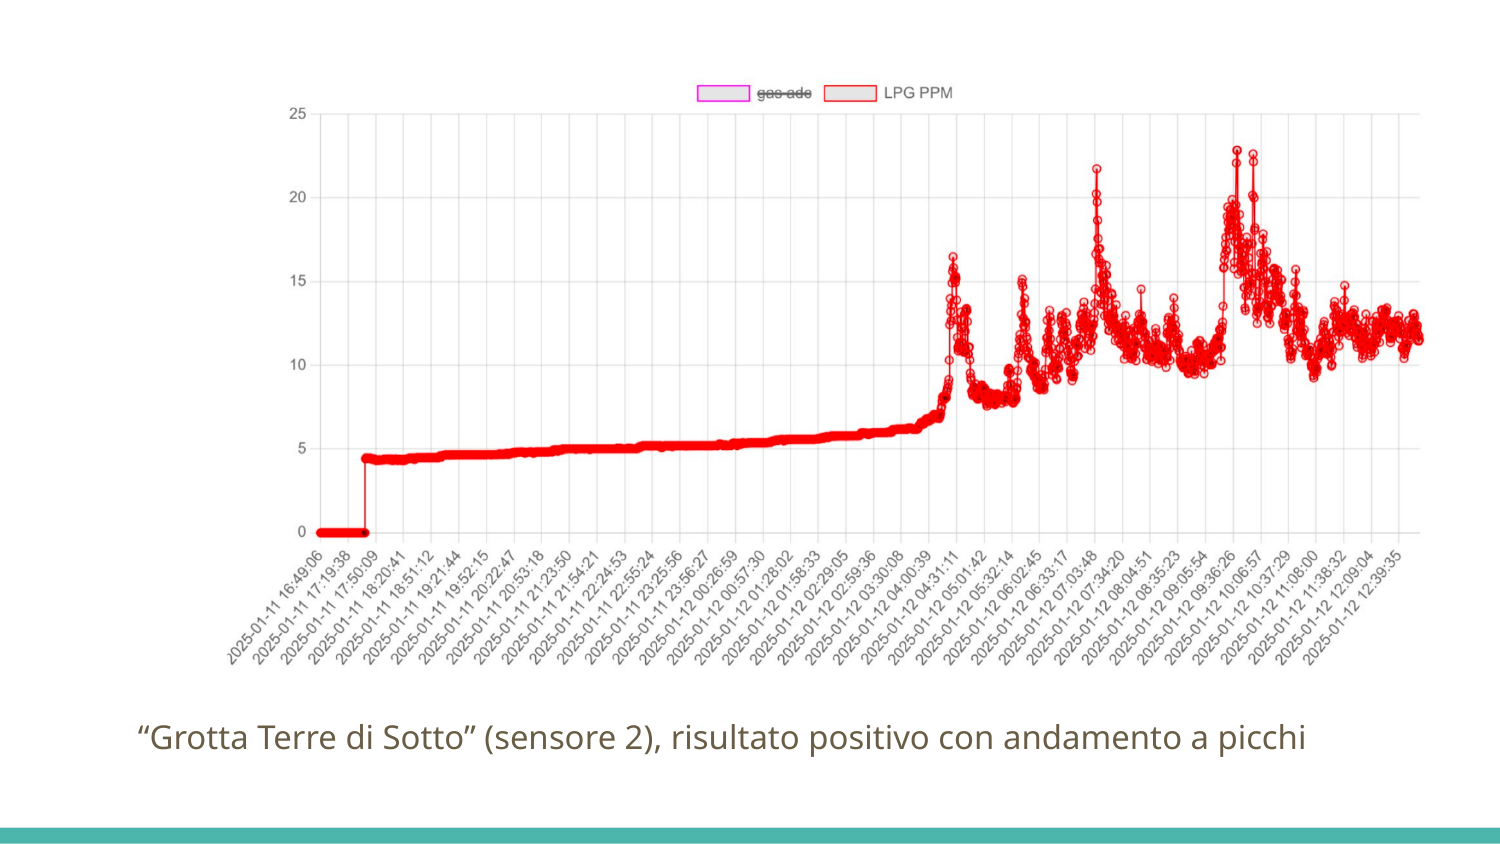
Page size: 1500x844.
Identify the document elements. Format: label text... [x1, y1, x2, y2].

text_box “Grotta Terre di Sotto” (sensore 2), risultato positivo con andamento a picchi [122, 701, 1339, 809]
picture [159, 24, 1475, 702]
